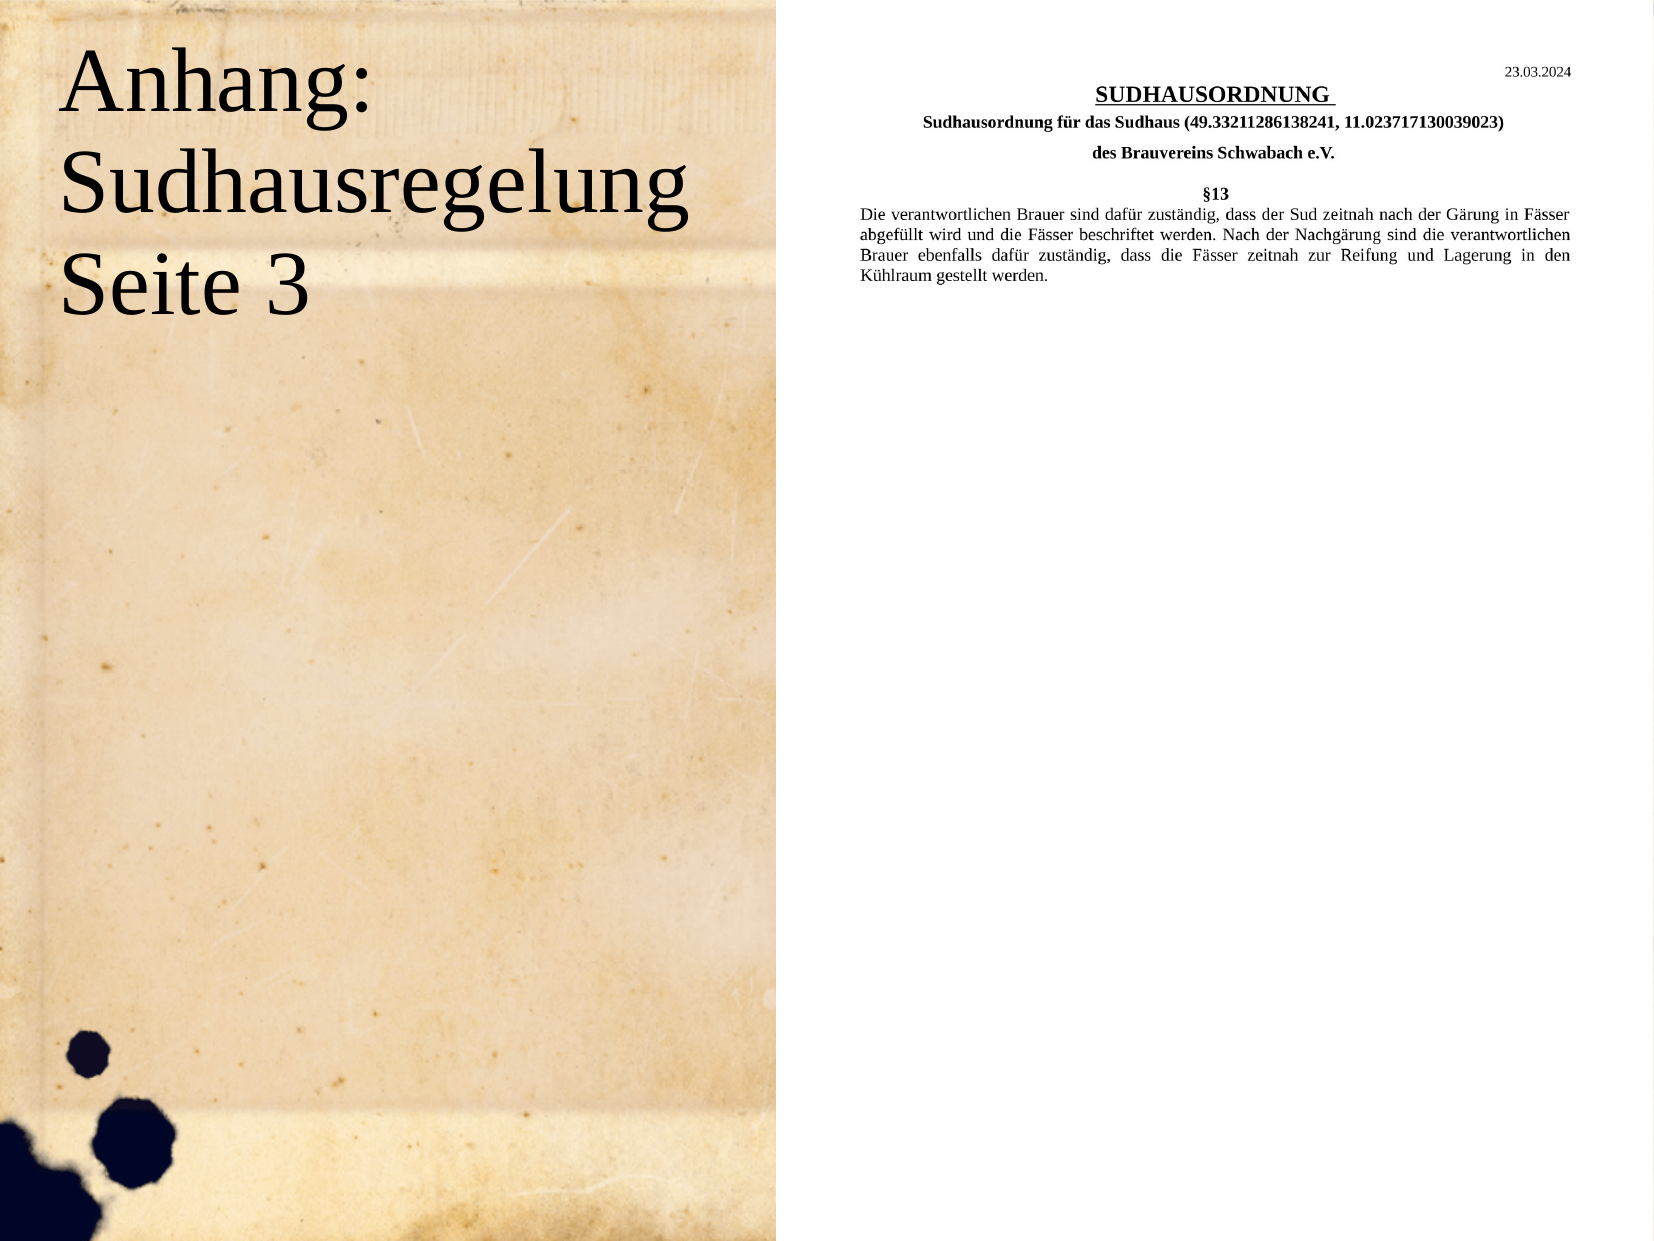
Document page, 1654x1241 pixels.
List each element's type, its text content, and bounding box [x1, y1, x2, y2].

picture [0, 0, 1654, 1241]
title Anhang: Sudhausregelung Seite 3 [59, 29, 776, 436]
